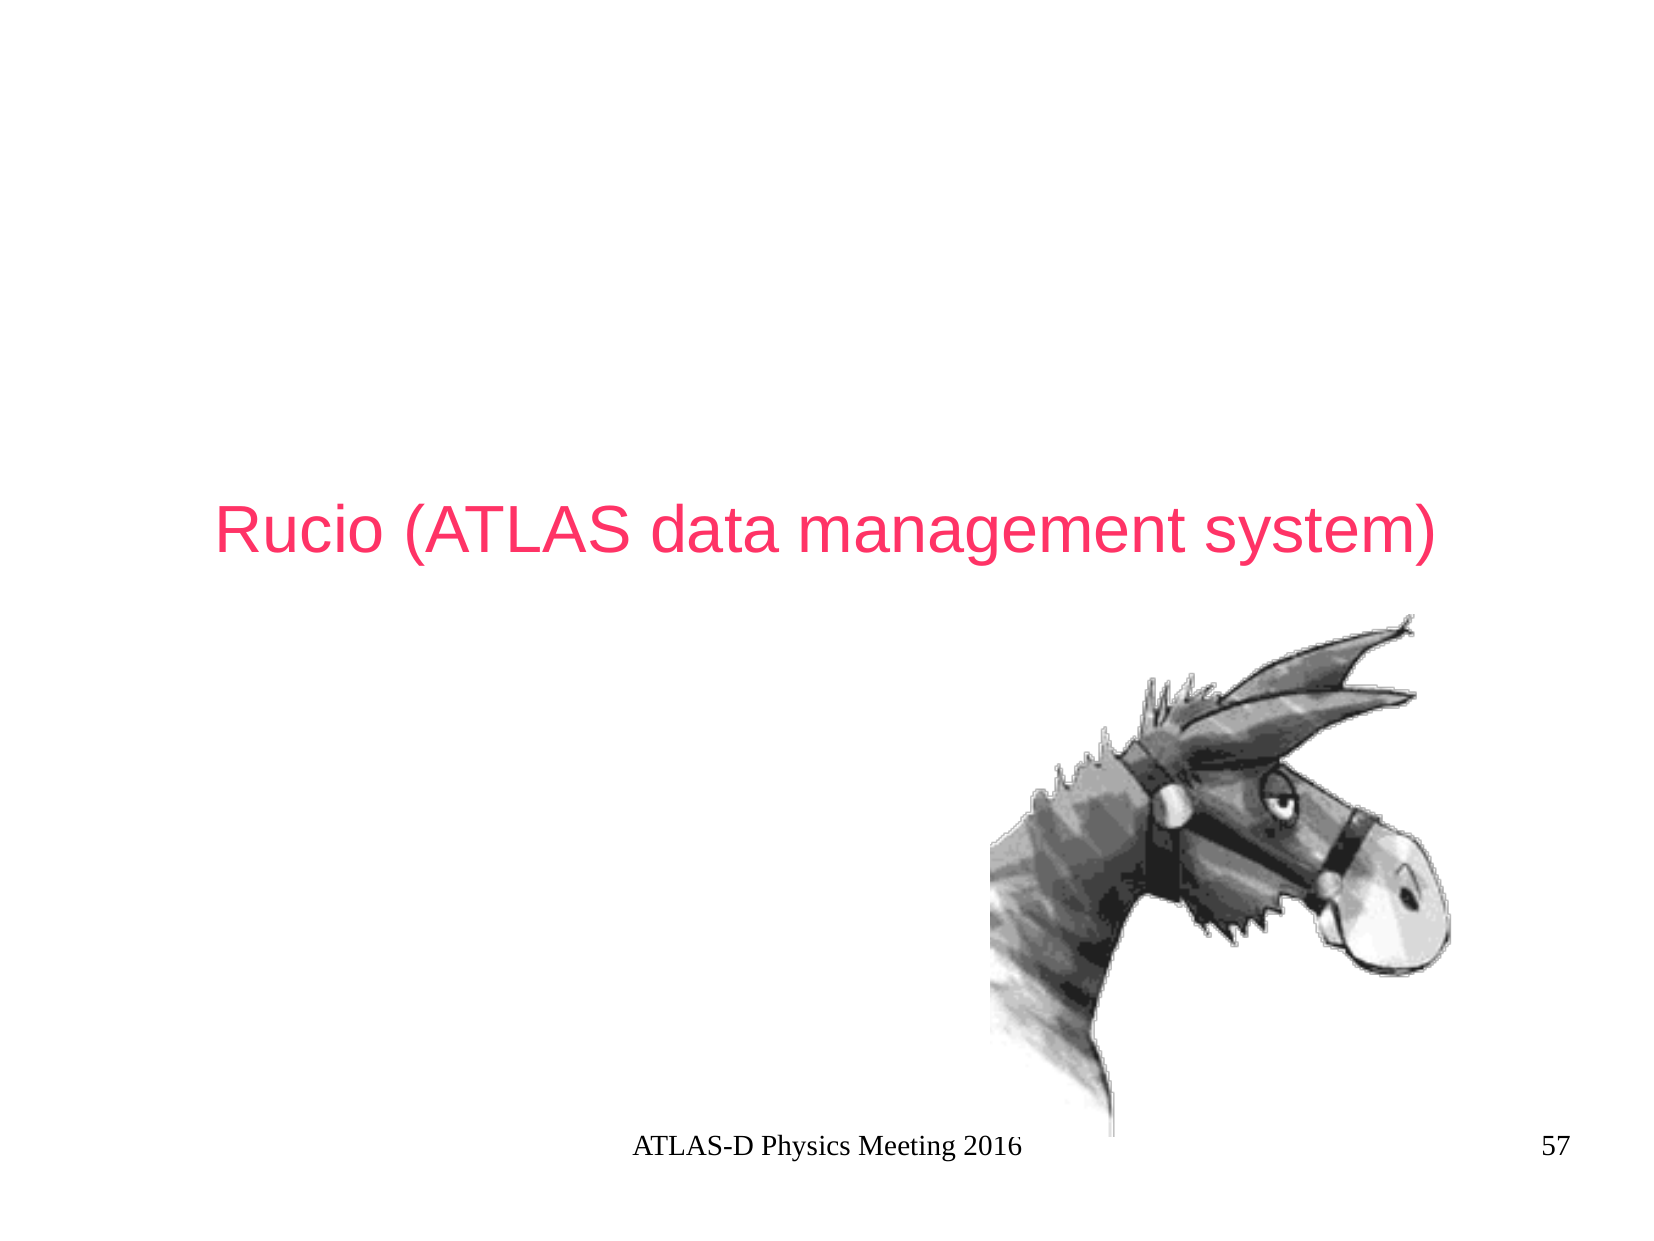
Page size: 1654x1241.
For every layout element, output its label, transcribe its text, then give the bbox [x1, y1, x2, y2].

picture [990, 614, 1456, 1137]
subtitle Rucio (ATLAS data management system) [82, 49, 1571, 1010]
